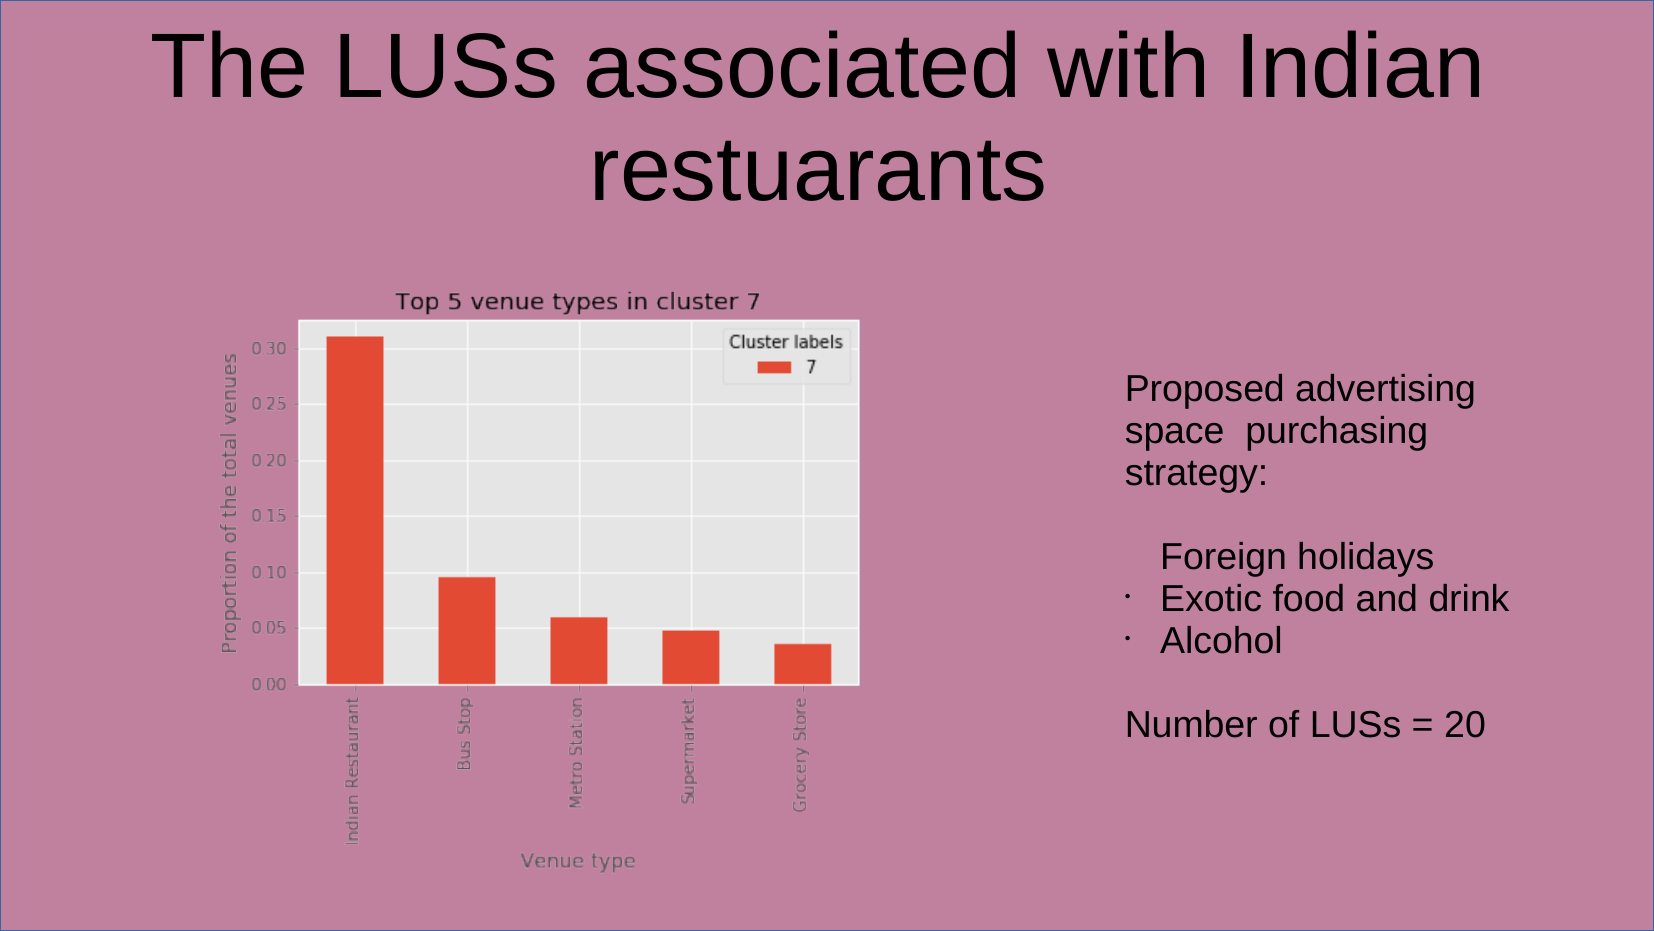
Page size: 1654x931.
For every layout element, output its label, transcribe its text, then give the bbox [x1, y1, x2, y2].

text_box Proposed advertising space purchasing strategy: Foreign holidays Exotic food and drink Alcohol Number of LUSs = 20 [1110, 360, 1531, 753]
title The LUSs associated with Indian restuarants [75, 14, 1564, 220]
picture [210, 280, 875, 886]
text_box [0, 0, 1654, 931]
